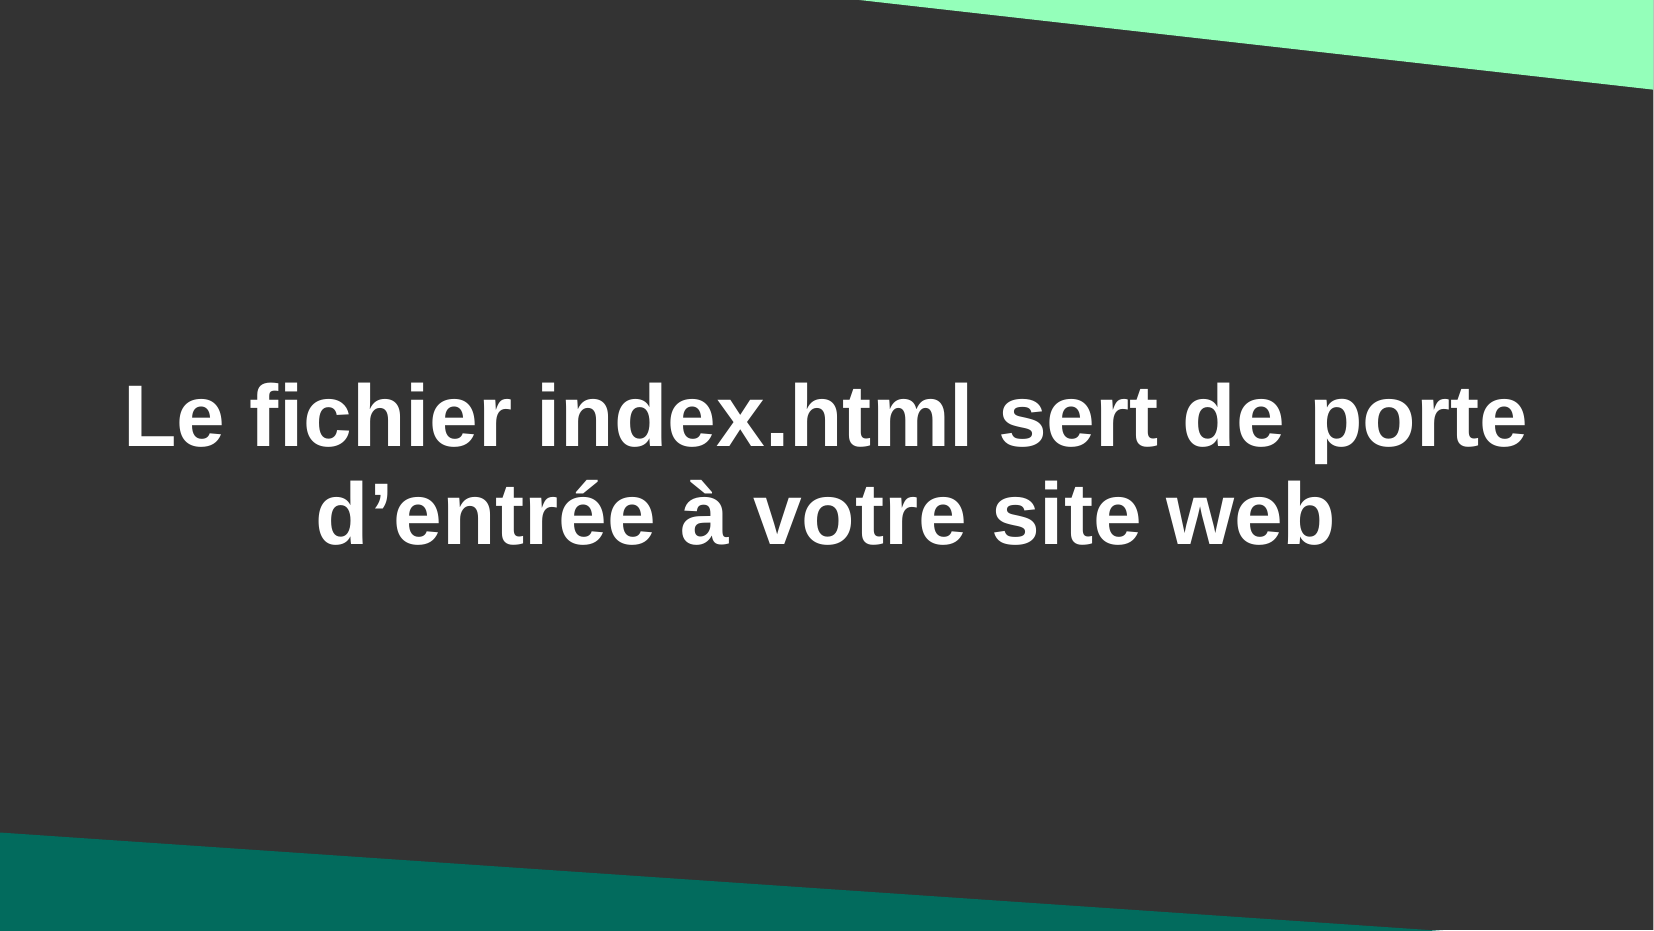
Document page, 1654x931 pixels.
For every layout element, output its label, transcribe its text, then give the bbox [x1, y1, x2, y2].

title Le fichier index.html sert de porte d’entrée à votre site web [31, 367, 1622, 563]
text_box [859, 0, 1654, 90]
